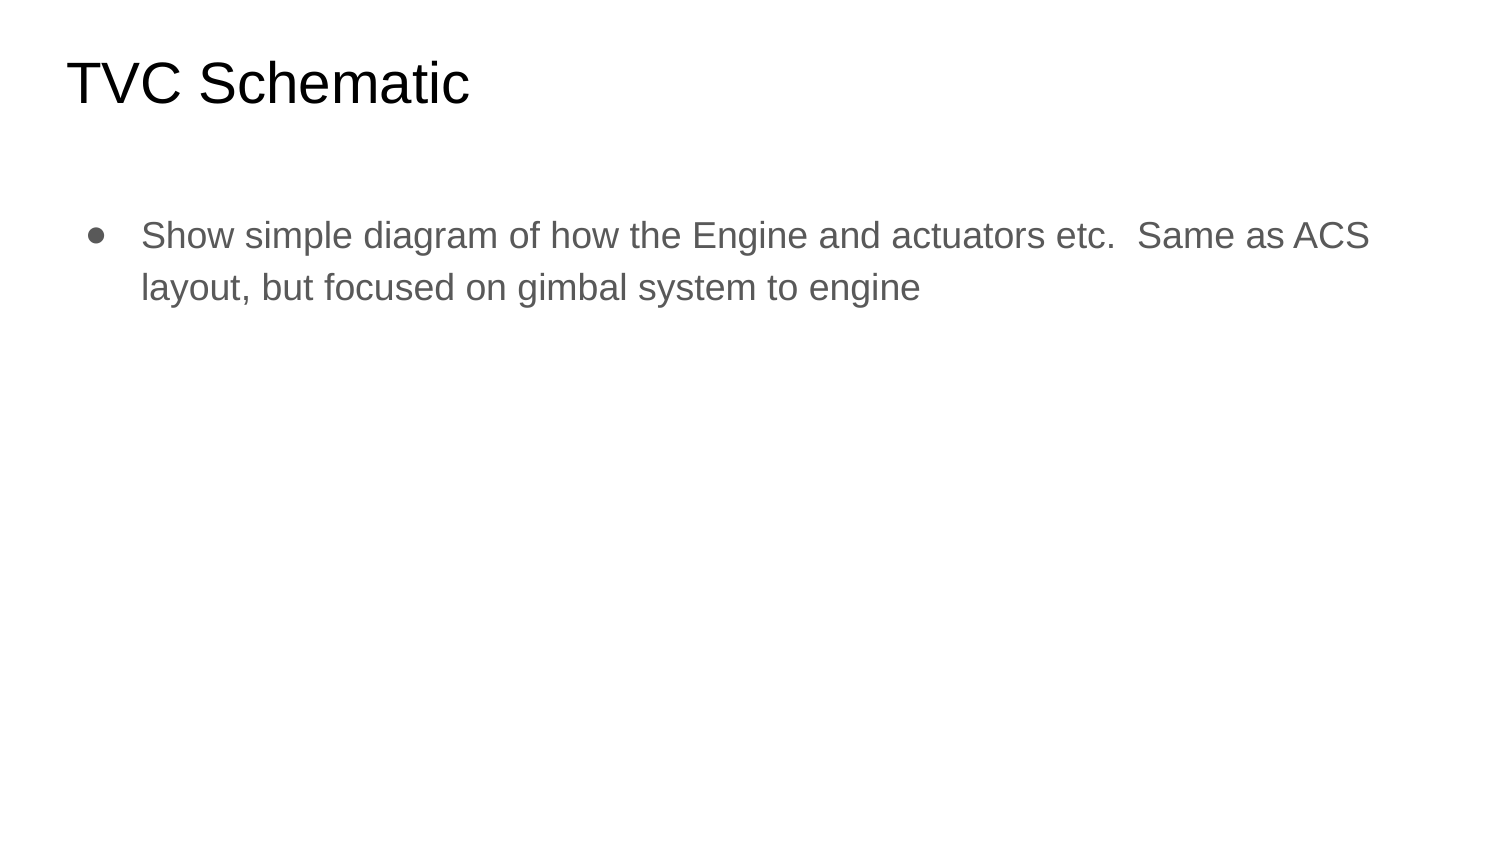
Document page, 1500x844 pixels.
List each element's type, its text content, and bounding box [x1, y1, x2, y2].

list Show simple diagram of how the Engine and actuators etc. Same as ACS layout, but focused on gimbal system to engine [51, 189, 1449, 750]
title TVC Schematic [51, 29, 1449, 124]
